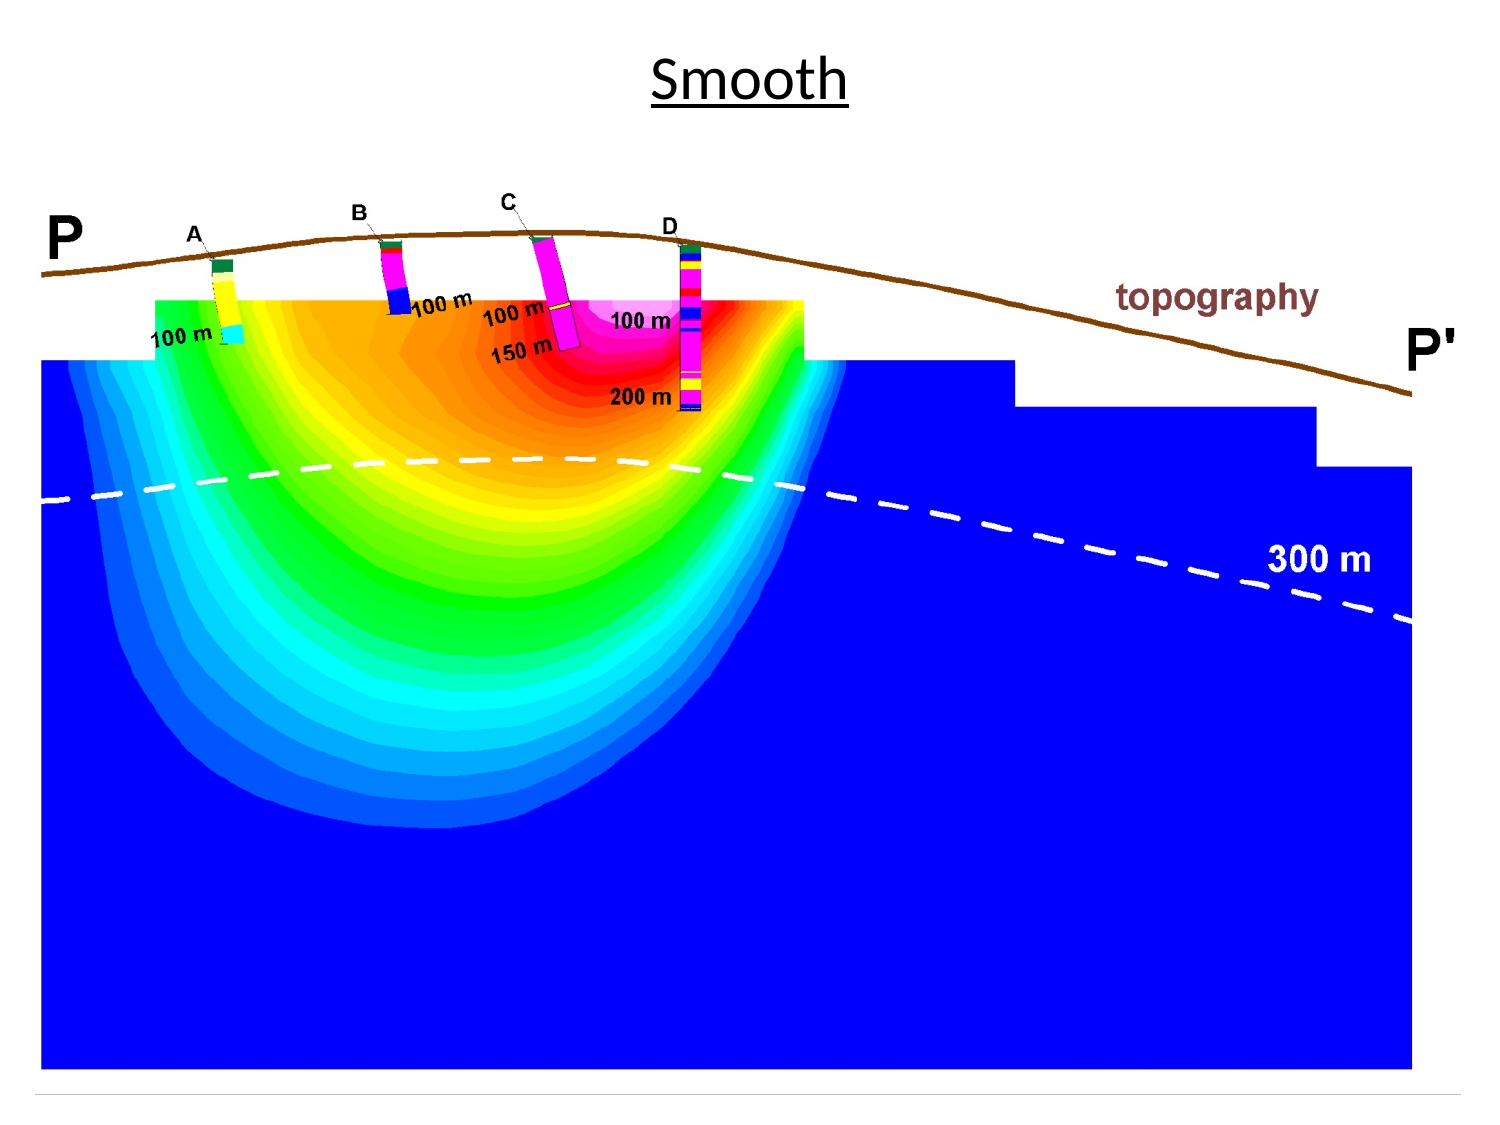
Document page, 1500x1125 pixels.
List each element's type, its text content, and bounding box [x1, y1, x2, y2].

picture [35, 115, 1461, 1095]
title Smooth [75, 29, 1426, 115]
